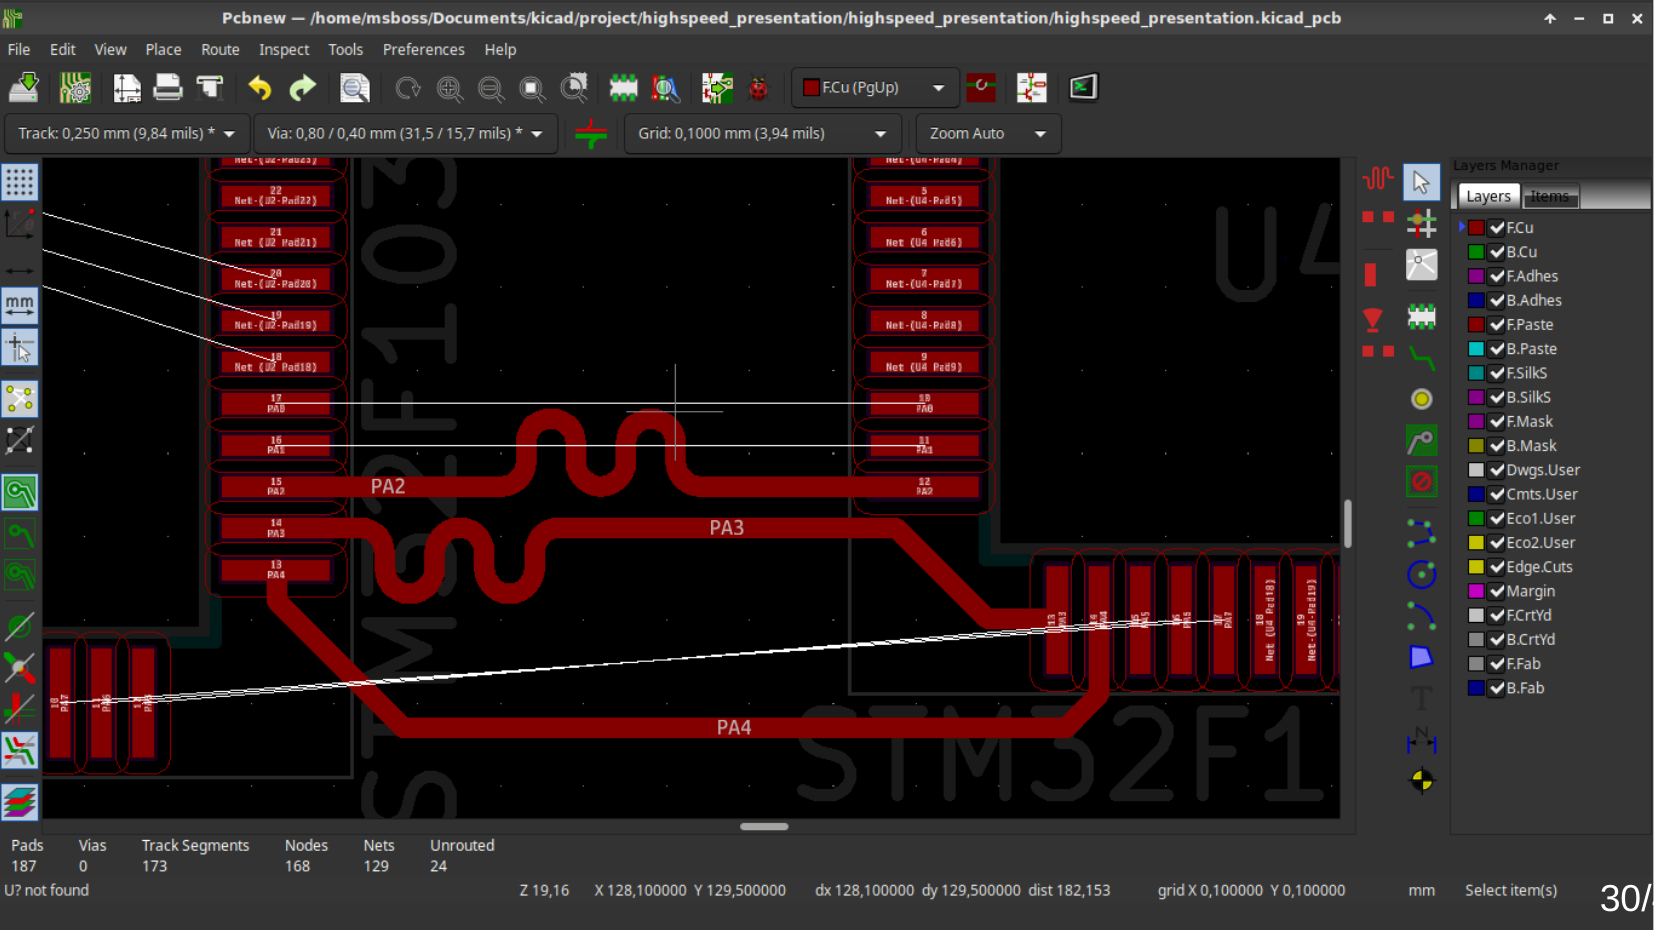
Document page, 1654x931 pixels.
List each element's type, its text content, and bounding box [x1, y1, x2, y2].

picture [0, 3, 1652, 903]
text_box 1/46 [1515, 870, 1649, 927]
